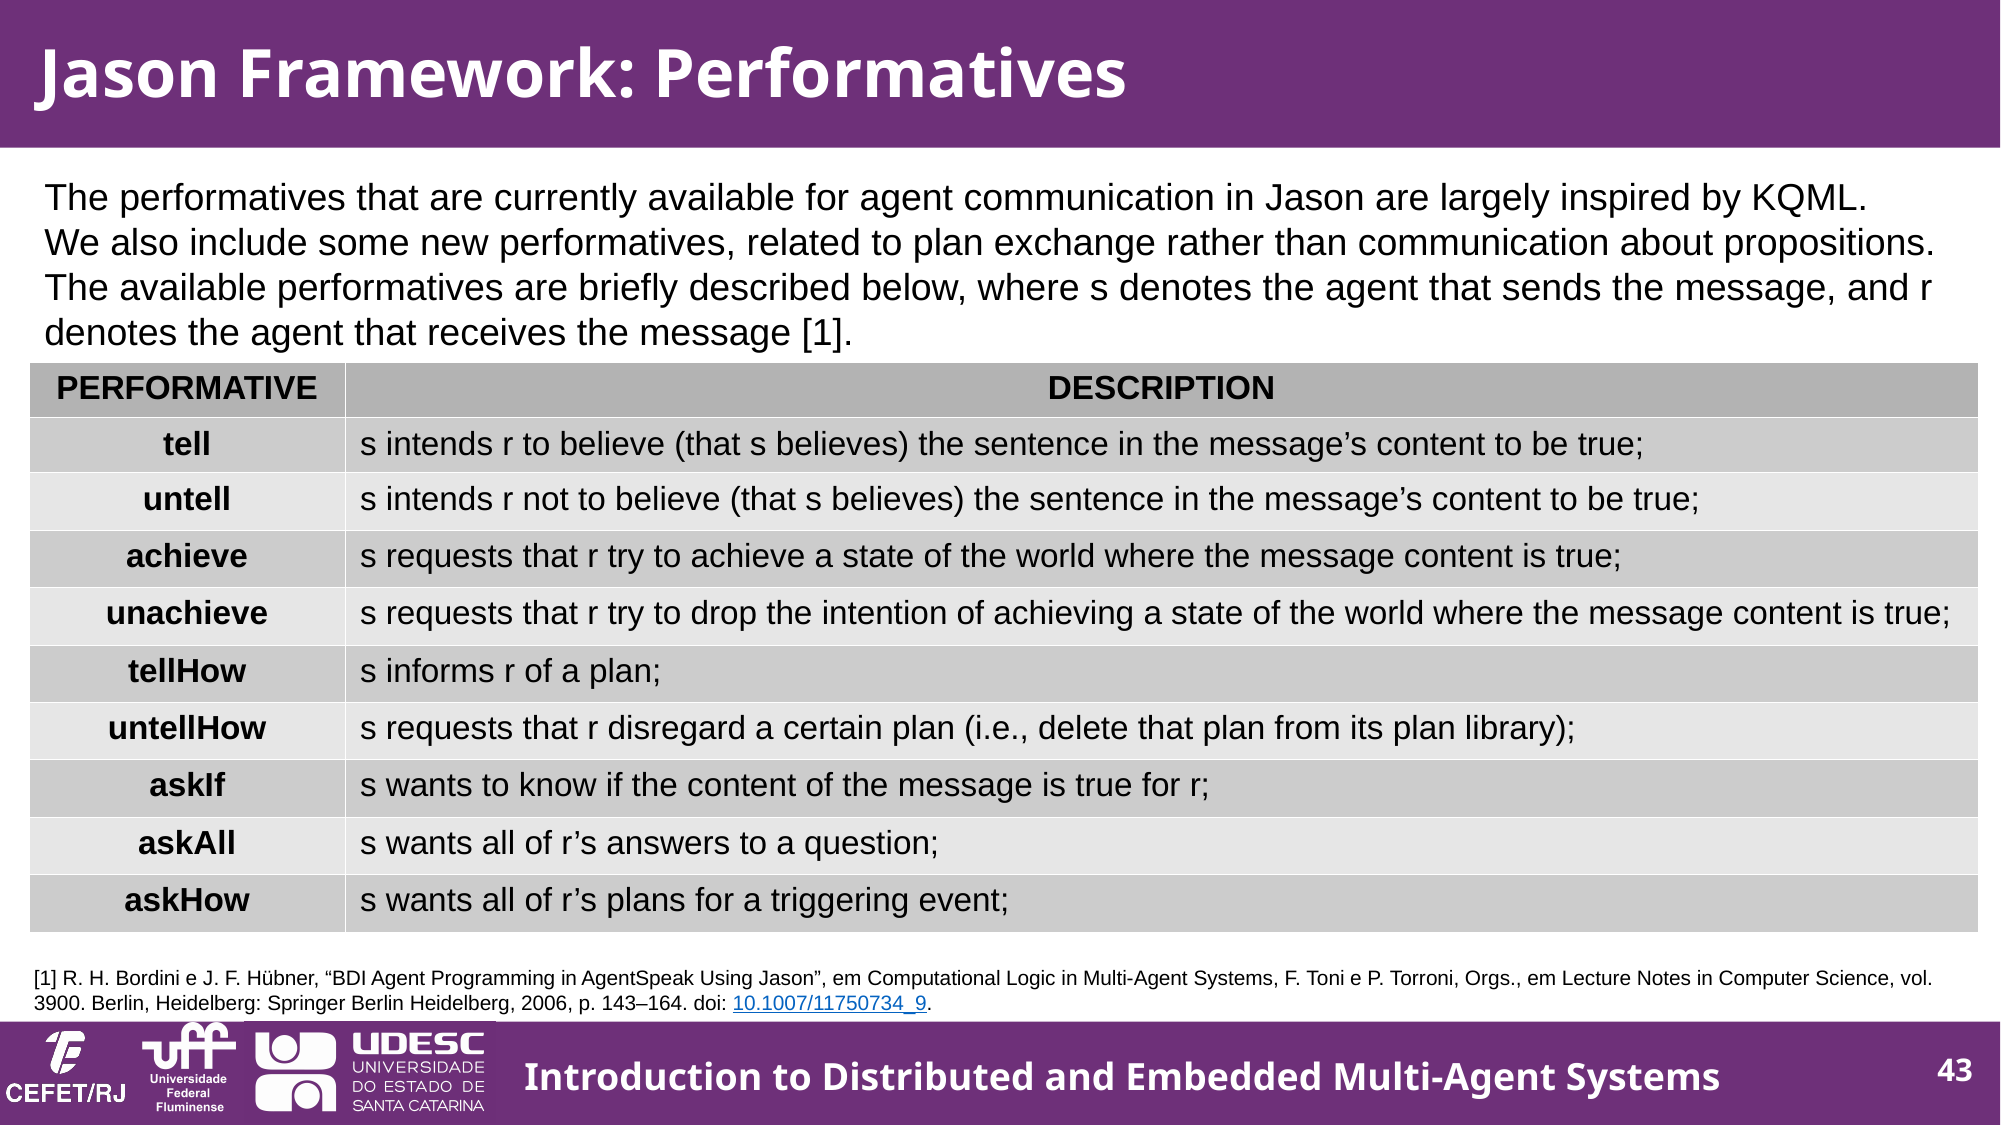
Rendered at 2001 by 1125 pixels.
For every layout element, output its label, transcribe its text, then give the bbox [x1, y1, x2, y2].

table_cell s intends r to believe (that s believes) the sentence in the message’s content to be true; [346, 418, 1978, 472]
text_box Jason Framework: Performatives [25, 23, 1999, 119]
table_cell askIf [30, 760, 345, 817]
table_cell s requests that r try to drop the intention of achieving a state of the world where the message content is true; [346, 588, 1978, 645]
table_cell askHow [30, 875, 345, 932]
table_cell s wants all of r’s plans for a triggering event; [346, 875, 1978, 932]
table_header DESCRIPTION [346, 363, 1978, 417]
table_header PERFORMATIVE [30, 363, 345, 417]
text_box The performatives that are currently available for agent communication in Jason are largely inspired by KQML. We also include some new performatives, related to plan exchange rather than communication about propositions. The available performatives are briefly described below, where s denotes the agent that sends the message, and r denotes the agent that receives the message [1]. [29, 165, 1962, 348]
table_cell askAll [30, 818, 345, 874]
table_cell tell [30, 418, 345, 472]
table_cell s wants all of r’s answers to a question; [346, 818, 1978, 874]
table_cell s wants to know if the content of the message is true for r; [346, 760, 1978, 817]
table_cell achieve [30, 531, 345, 587]
table_cell s requests that r disregard a certain plan (i.e., delete that plan from its plan library); [346, 703, 1978, 759]
table_cell s intends r not to believe (that s believes) the sentence in the message’s content to be true; [346, 473, 1978, 530]
table_cell tellHow [30, 646, 345, 702]
table_cell untellHow [30, 703, 345, 759]
picture [244, 1021, 496, 1123]
picture [141, 1021, 237, 1117]
table_cell s requests that r try to achieve a state of the world where the message content is true; [346, 531, 1978, 587]
picture [6, 1009, 125, 1125]
table_cell s informs r of a plan; [346, 646, 1978, 702]
table_cell untell [30, 473, 345, 530]
table_cell unachieve [30, 588, 345, 645]
text_box [1] R. H. Bordini e J. F. Hübner, “BDI Agent Programming in AgentSpeak Using Jason”, em Computational Logic in Multi-Agent Systems, F. Toni e P. Torroni, Orgs., em Lecture Notes in Computer Science, vol. 3900. Berlin, Heidelberg: Springer Berlin Heidelberg, 2006, p. 143–164. doi: 10.1007/11750734_9. [19, 957, 1999, 1019]
